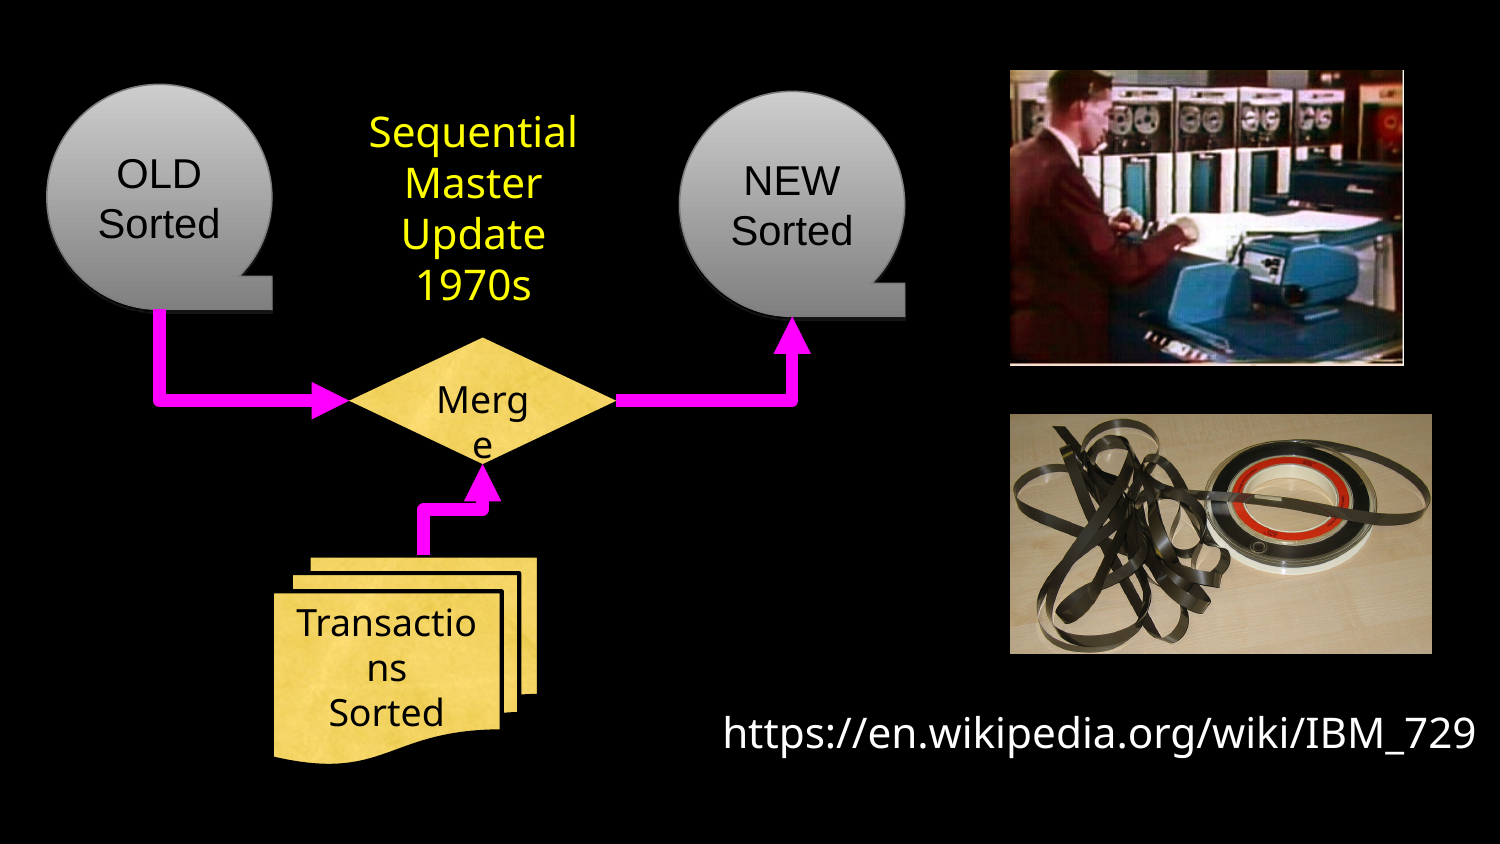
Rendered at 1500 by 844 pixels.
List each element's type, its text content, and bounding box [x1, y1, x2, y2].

text_box Sequential Master Update 1970s [353, 98, 594, 316]
text_box https://en.wikipedia.org/wiki/IBM_729 [707, 698, 1493, 764]
picture [1010, 414, 1432, 654]
text_box OLD Sorted [46, 84, 272, 310]
text_box Merge [349, 337, 616, 464]
text_box NEW Sorted [679, 91, 905, 317]
text_box Transactions Sorted [271, 555, 539, 766]
picture [1010, 70, 1404, 366]
